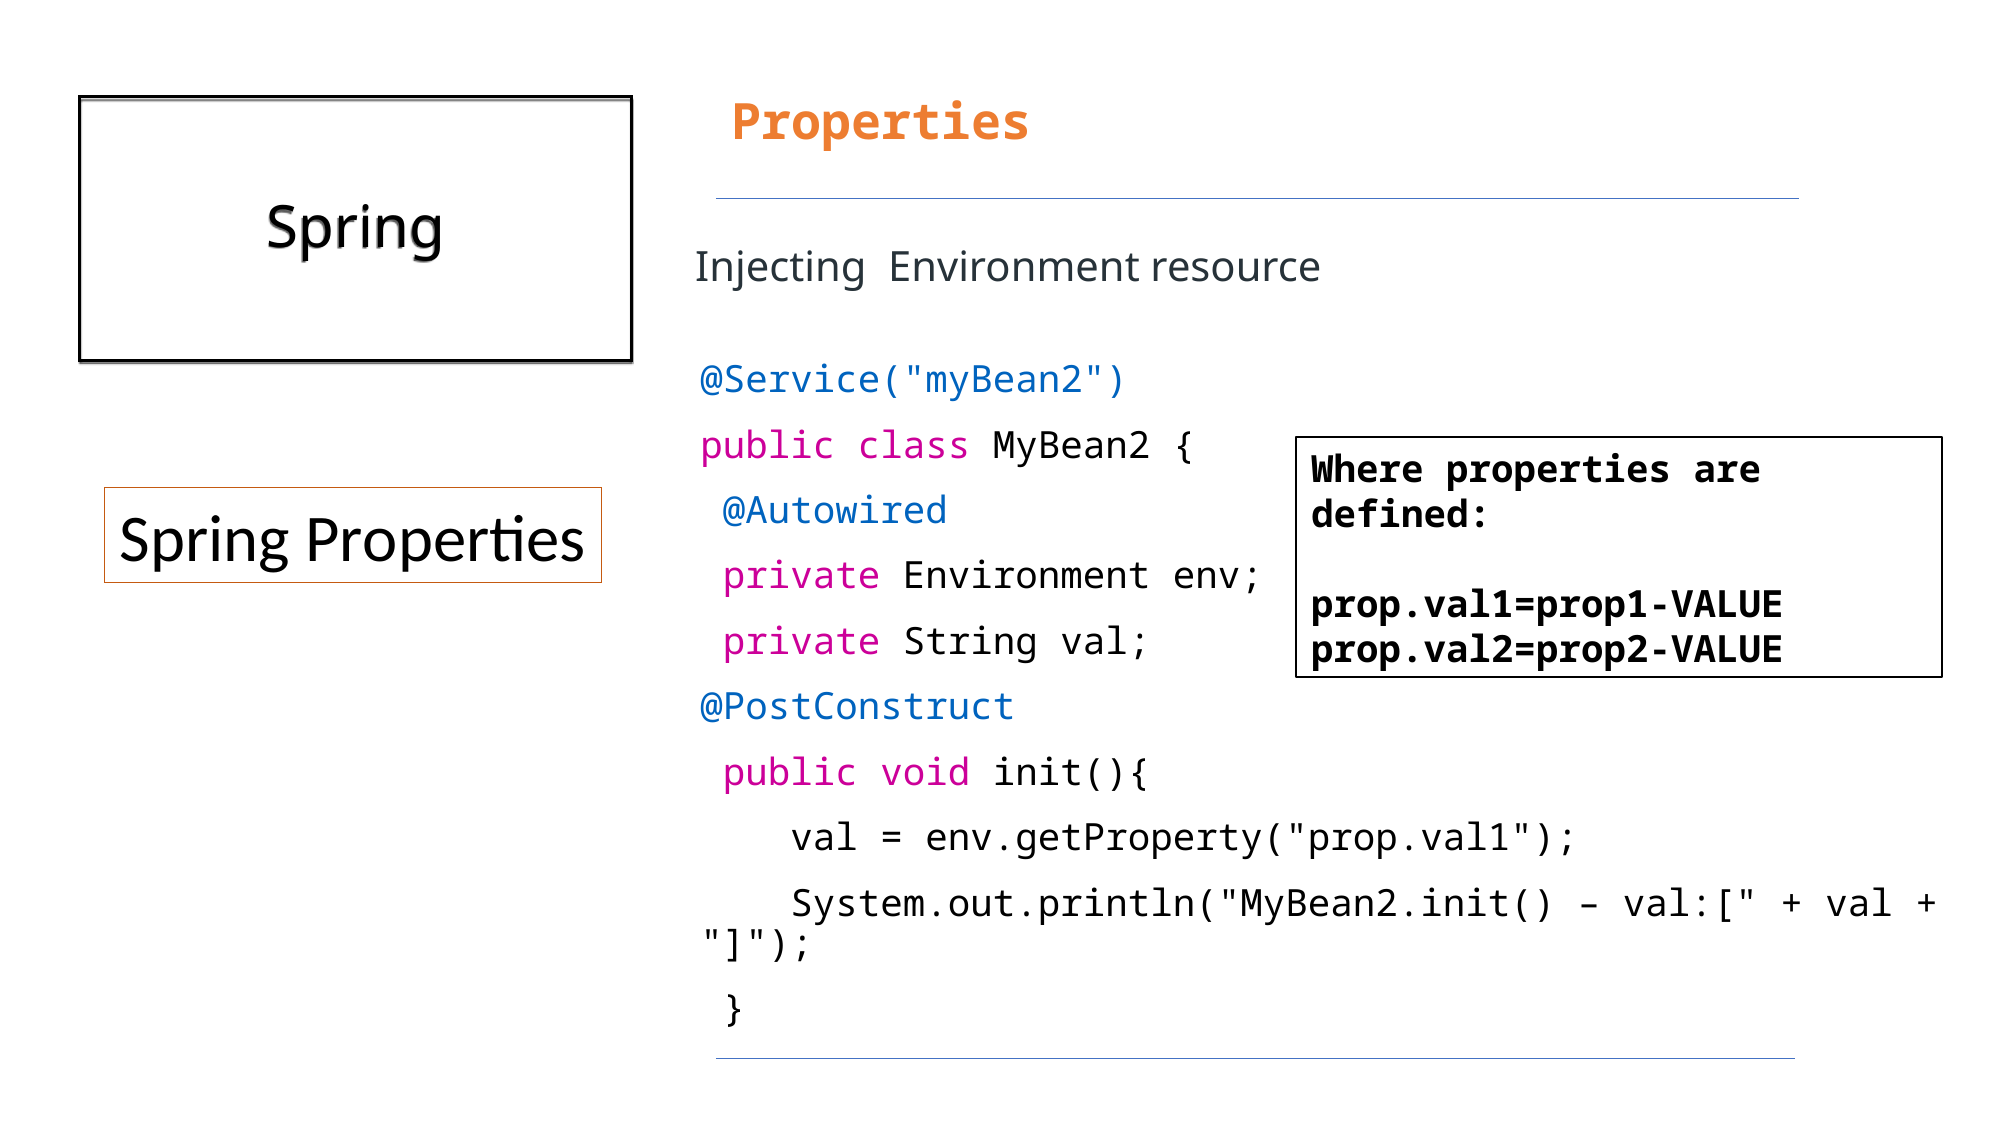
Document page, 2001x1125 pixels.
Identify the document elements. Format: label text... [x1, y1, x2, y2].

text_box Injecting Environment resource [680, 232, 1680, 298]
text_box @Service("myBean2") public class MyBean2 { @Autowired private Environment env; private String val; @PostConstruct public void init(){ val = env.getProperty("prop.val1"); System.out.println("MyBean2.init() – val:[" + val + "]"); } [685, 352, 2000, 1005]
title Spring [79, 96, 632, 361]
text_box Spring Properties [105, 488, 602, 583]
text_box Where properties are defined: prop.val1=prop1-VALUE prop.val2=prop2-VALUE [1295, 437, 1943, 635]
text_box Properties [715, 81, 1716, 158]
